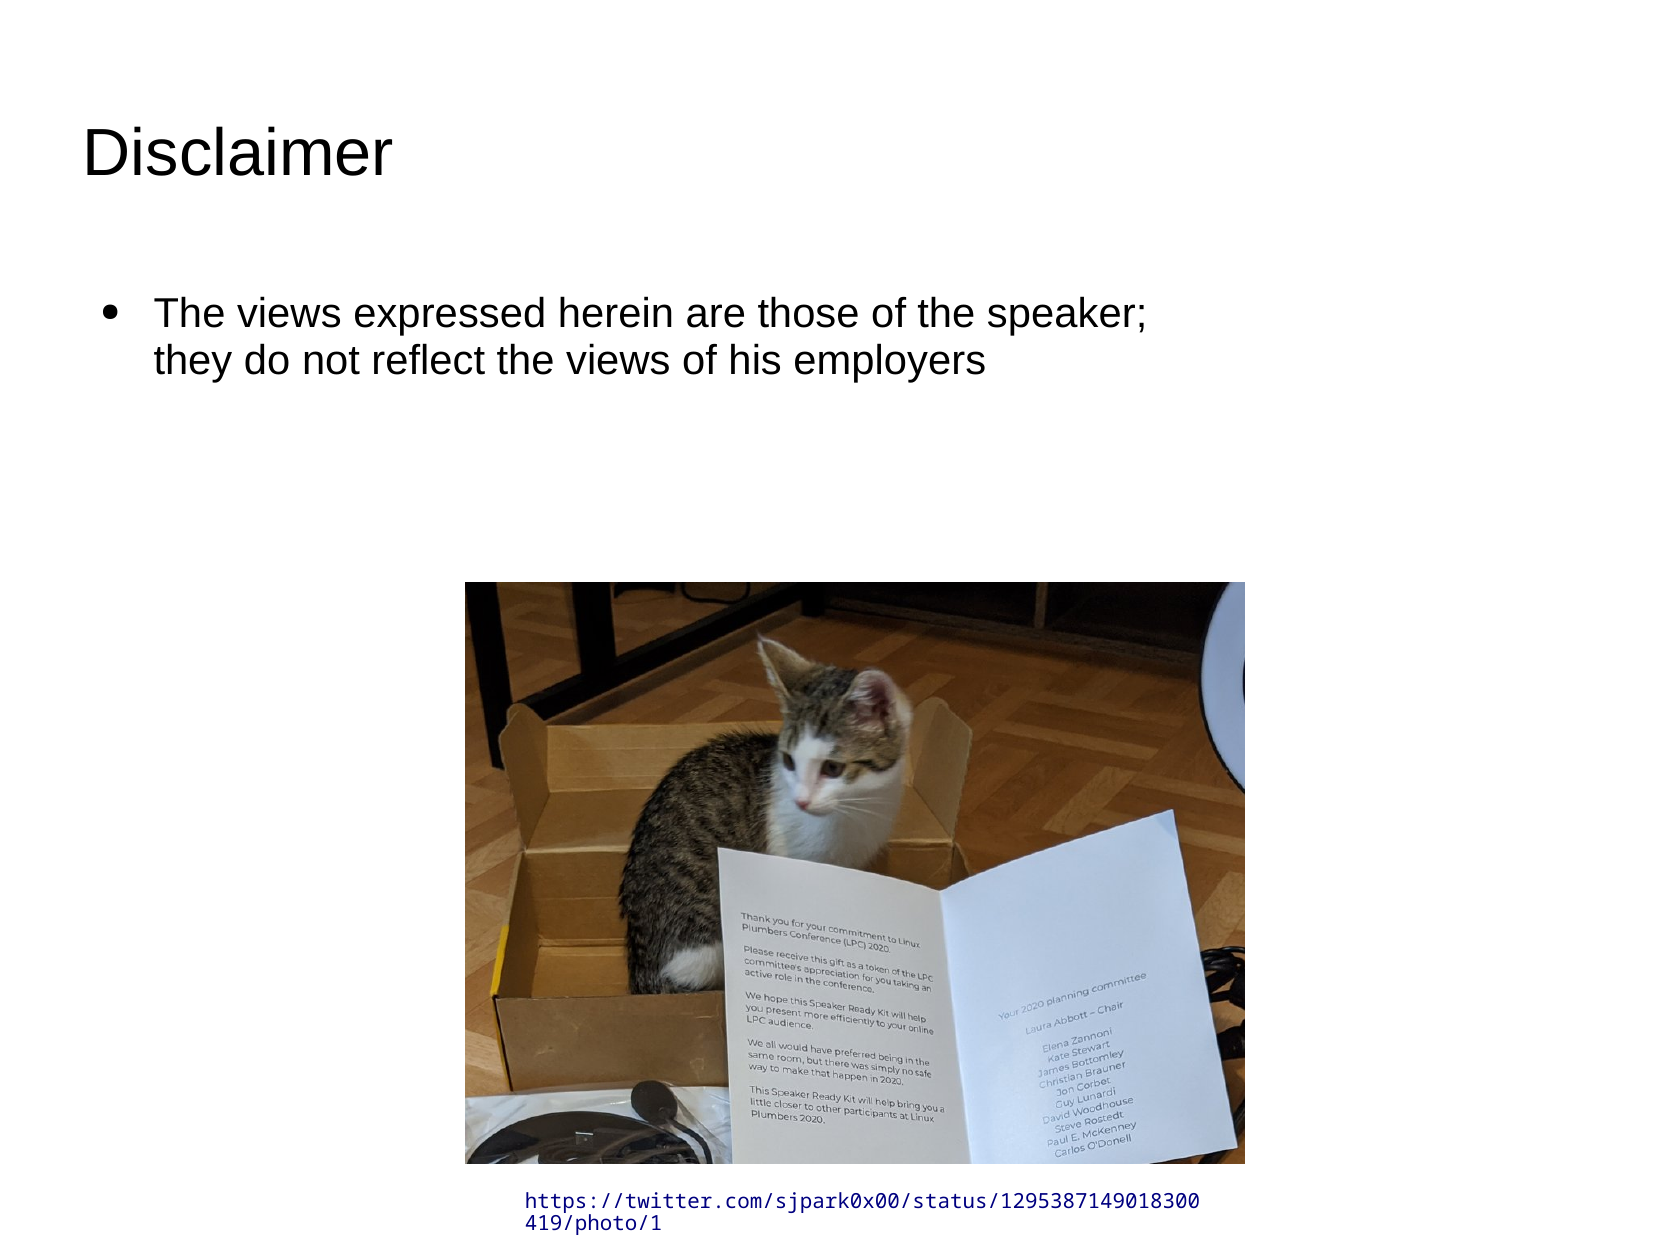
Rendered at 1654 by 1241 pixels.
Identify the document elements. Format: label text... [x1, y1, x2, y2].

title Disclaimer [82, 49, 1571, 257]
picture [465, 582, 1246, 1164]
list The views expressed herein are those of the speaker; they do not reflect the views of his employers [82, 290, 1571, 1010]
text_box https://twitter.com/sjpark0x00/status/1295387149018300419/photo/1 [510, 1178, 1223, 1215]
